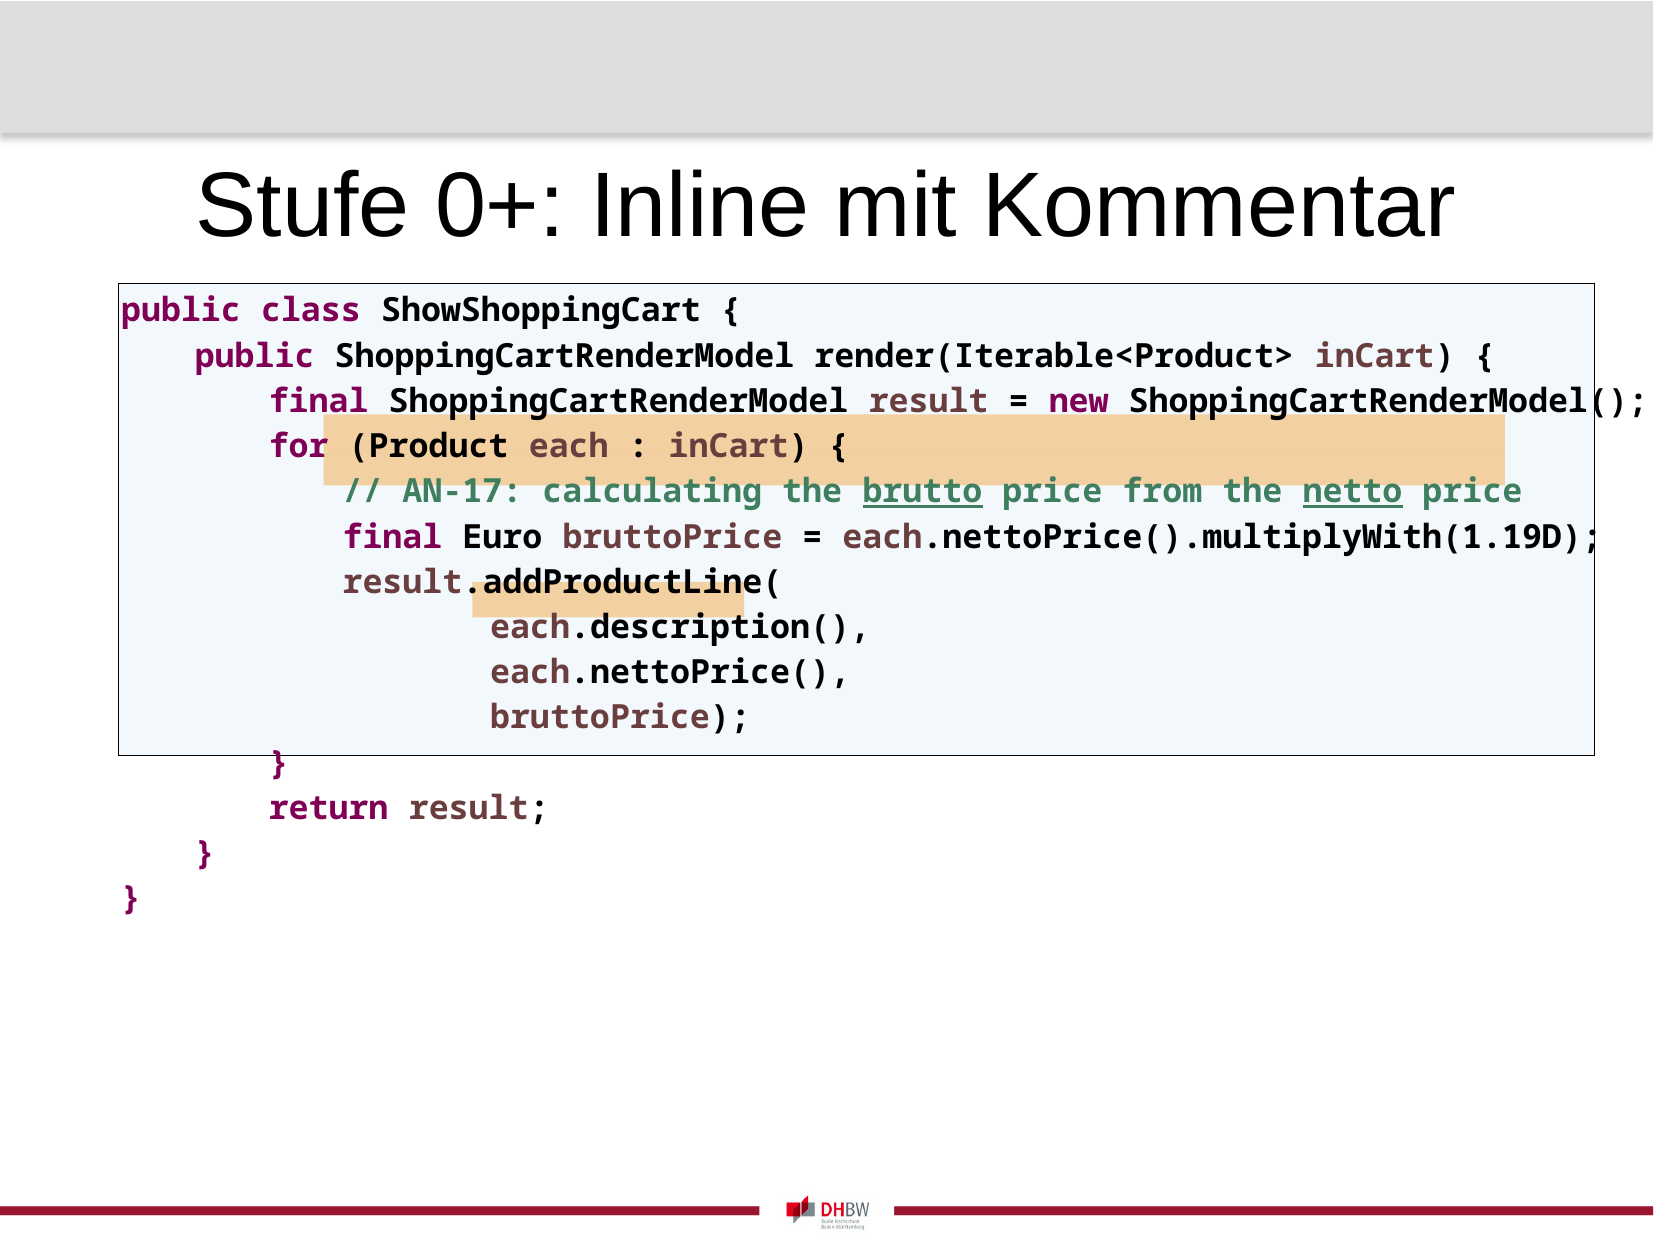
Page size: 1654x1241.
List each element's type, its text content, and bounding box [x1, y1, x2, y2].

text_box public class ShowShoppingCart { public ShoppingCartRenderModel render(Iterable<Product> inCart) { final ShoppingCartRenderModel result = new ShoppingCartRenderModel(); for (Product each : inCart) { // AN-17: calculating the brutto price from the netto price final Euro bruttoPrice = each.nettoPrice().multiplyWith(1.19D); result.addProductLine( each.description(), each.nettoPrice(), bruttoPrice); } return result; } } [118, 283, 1595, 756]
picture [0, 1, 1654, 1237]
title Stufe 0+: Inline mit Kommentar [82, 147, 1571, 257]
